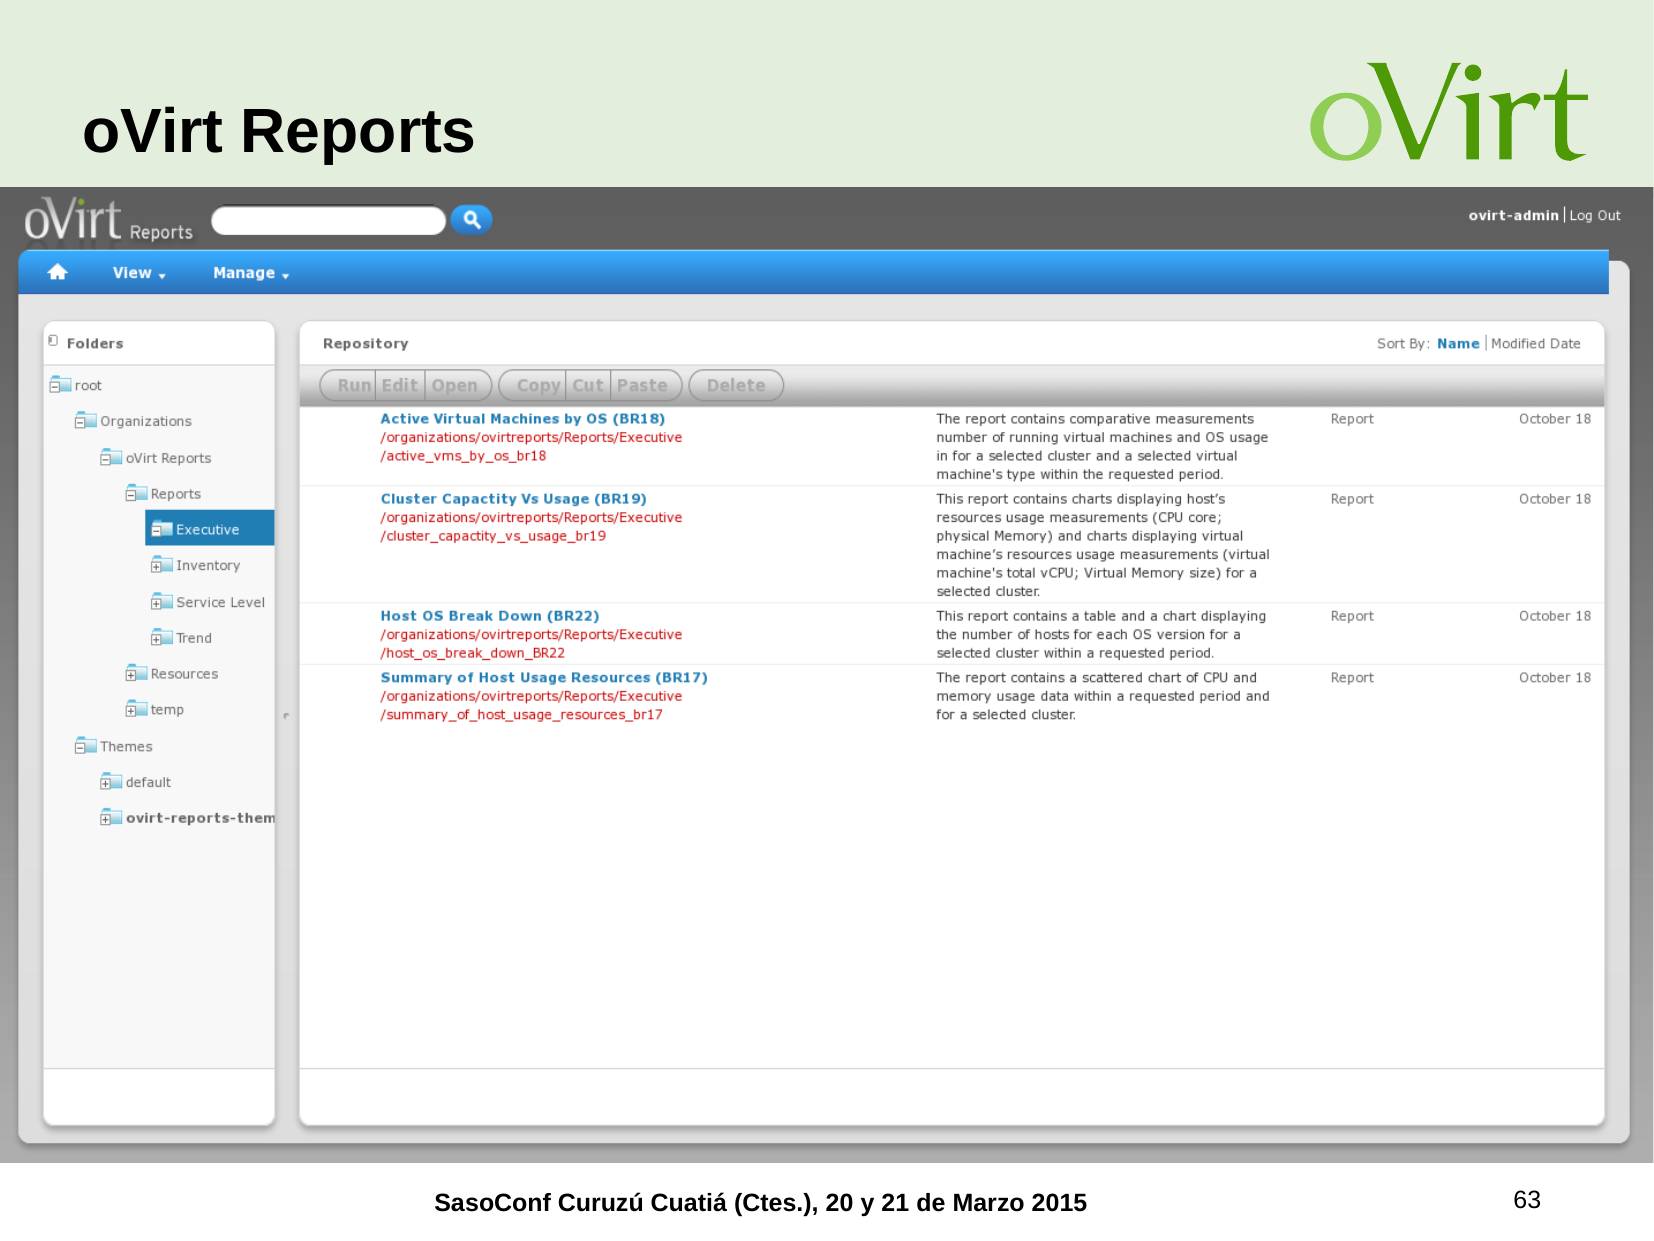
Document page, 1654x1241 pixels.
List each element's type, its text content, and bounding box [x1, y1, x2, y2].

title oVirt Reports [82, 37, 1303, 187]
picture [0, 187, 1654, 1163]
